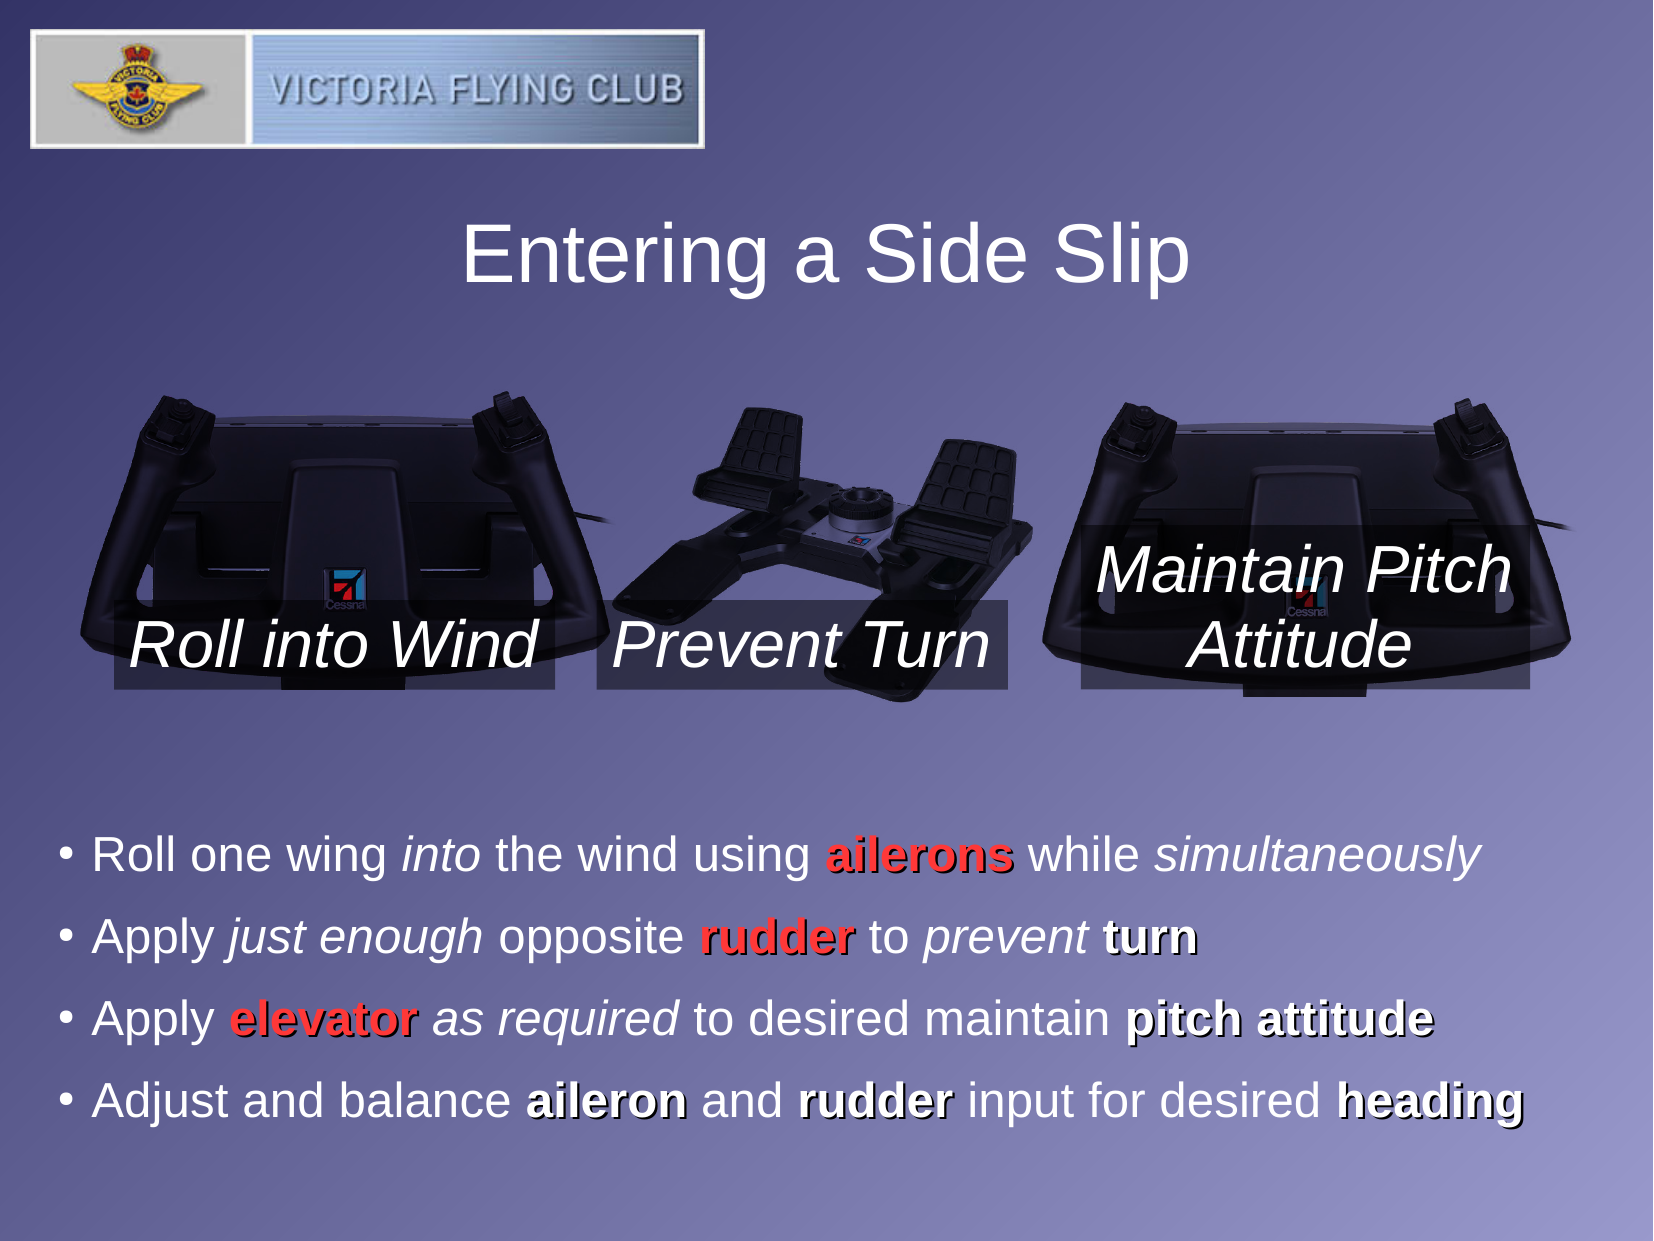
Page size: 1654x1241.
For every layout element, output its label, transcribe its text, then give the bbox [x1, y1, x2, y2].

text_box Roll into Wind [114, 600, 556, 690]
picture [30, 29, 705, 149]
text_box Prevent Turn [596, 600, 1008, 690]
title Entering a Side Slip [82, 150, 1571, 358]
text_box Maintain Pitch Attitude [1080, 525, 1531, 690]
picture [73, 389, 1577, 706]
list Roll one wing into the wind using ailerons while simultaneously Apply just enough opposite rudder to prevent turn Apply elevator as required to desired maintain pitch attitude Adjust and balance aileron and rudder input for desired heading [41, 826, 1612, 1203]
